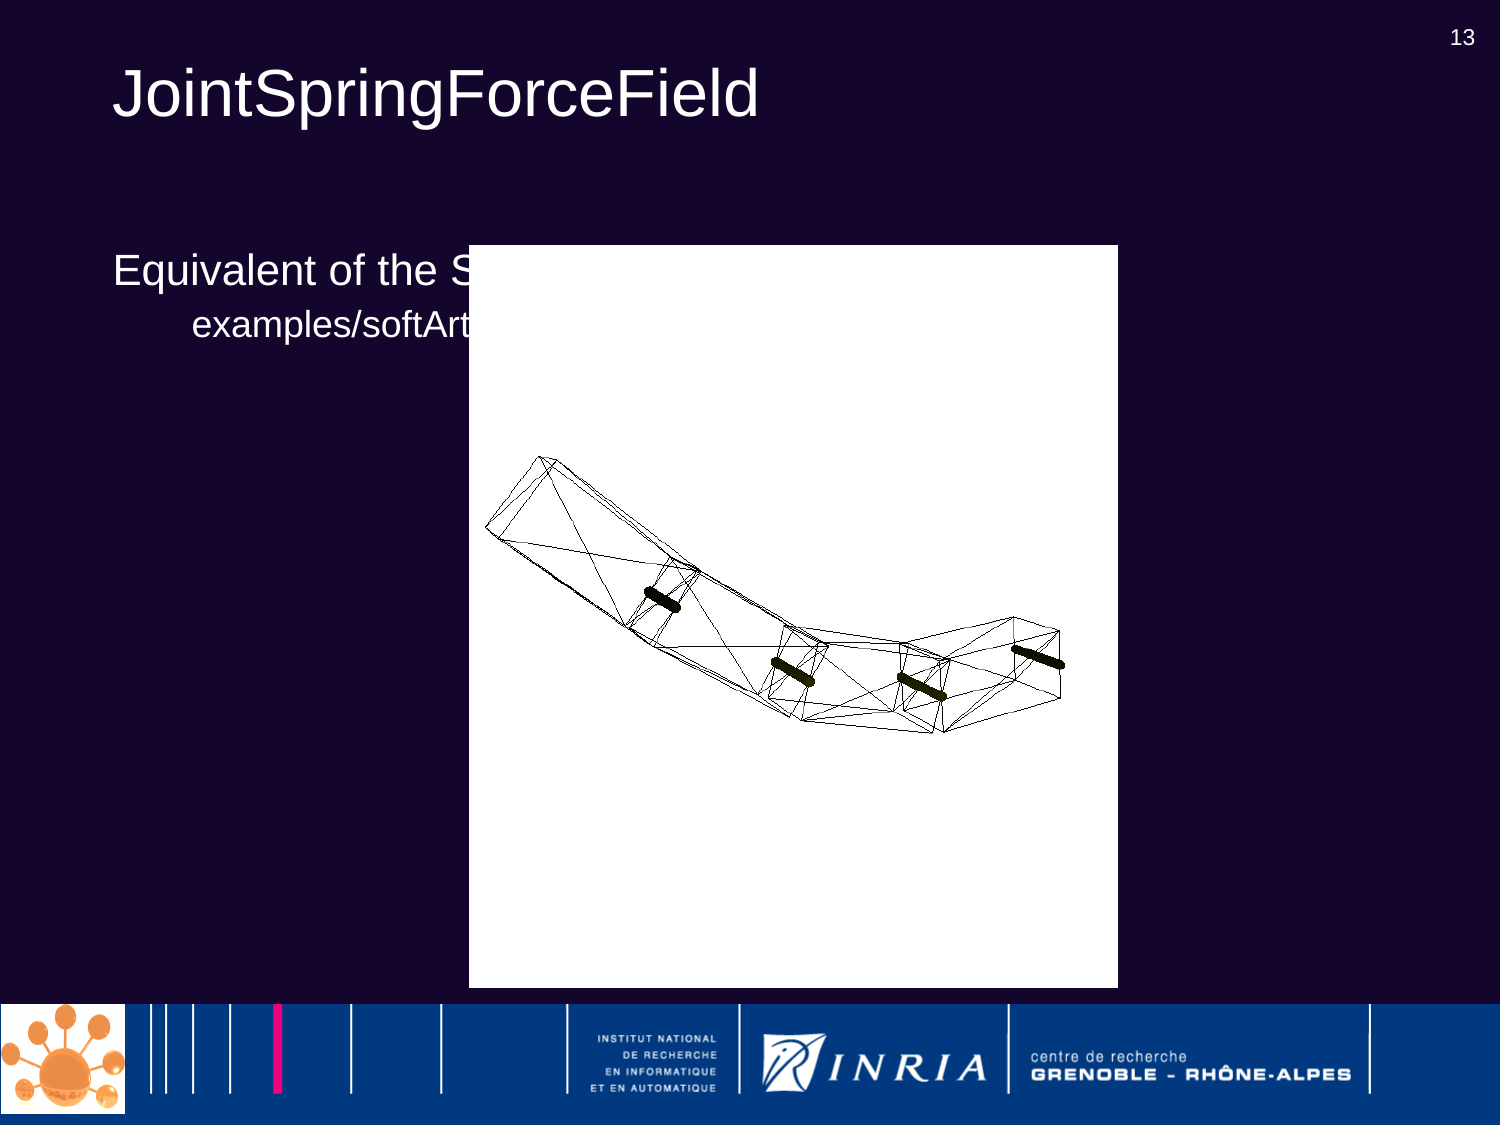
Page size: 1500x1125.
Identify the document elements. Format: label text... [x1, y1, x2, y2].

picture [422, 245, 1468, 988]
list Equivalent of the SpringForceField but for Rigid examples/softArticulations.scn [112, 245, 422, 988]
title JointSpringForceField [112, 0, 1474, 188]
picture [0, 1004, 1500, 1125]
